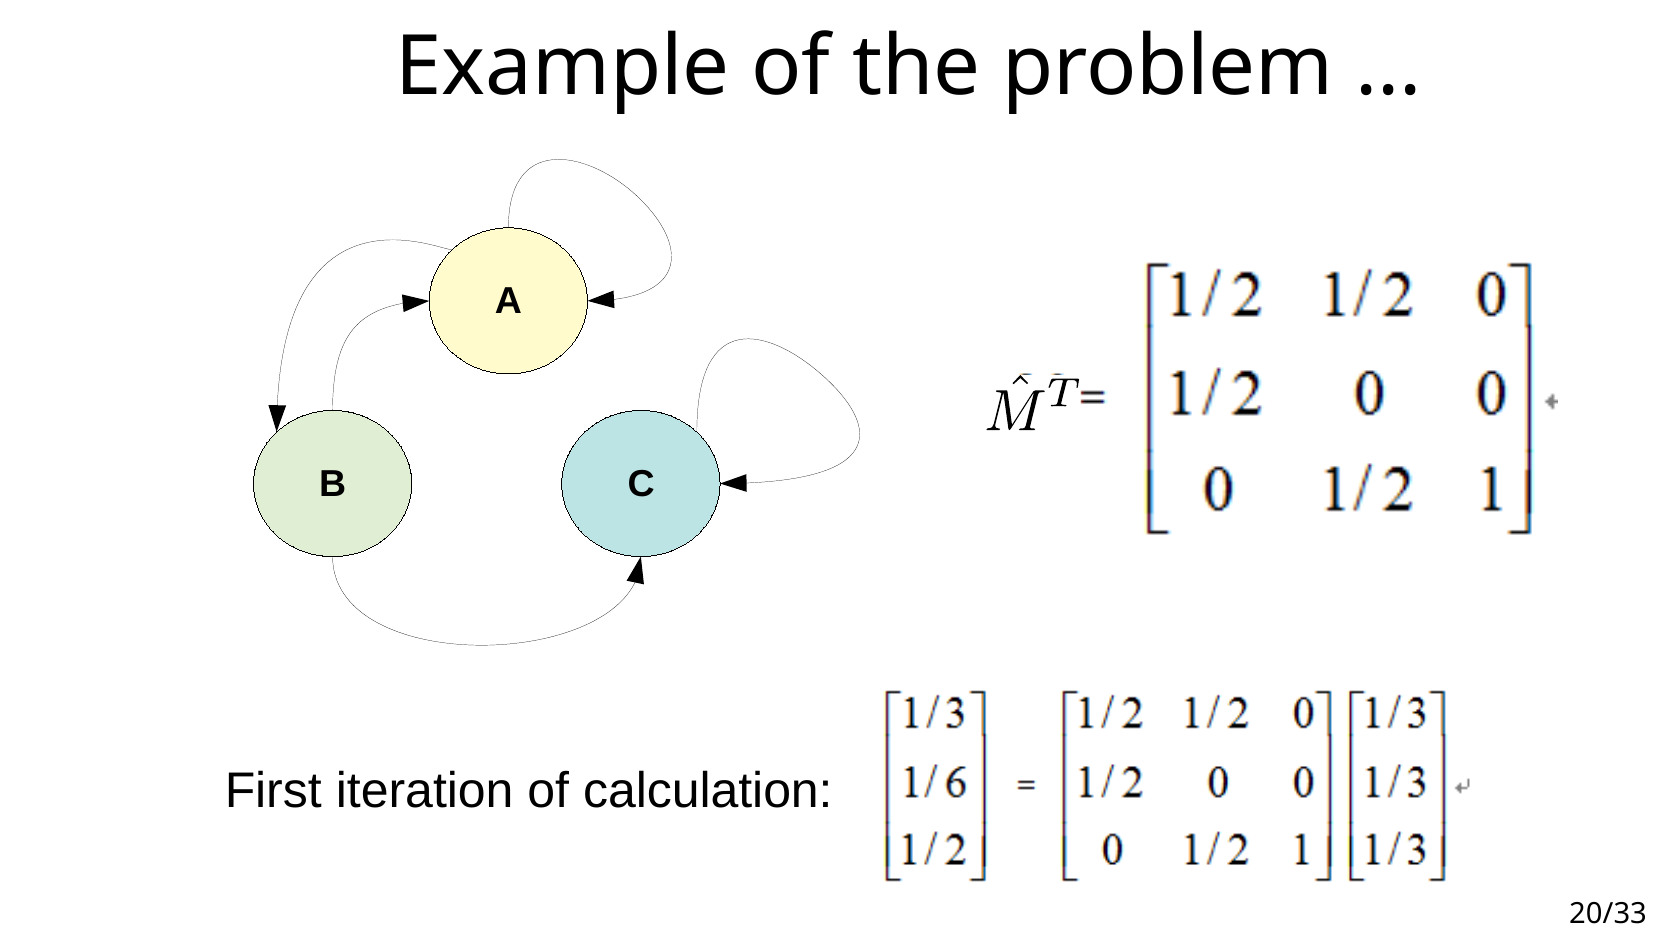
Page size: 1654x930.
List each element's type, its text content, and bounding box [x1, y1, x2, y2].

text_box B [253, 410, 412, 557]
text_box [984, 375, 1081, 431]
text_box A [429, 227, 588, 374]
text_box C [561, 410, 721, 557]
picture [1009, 250, 1558, 556]
title Example of the problem ... [345, 1, 1441, 120]
picture [856, 659, 1474, 916]
text_box First iteration of calculation: [210, 749, 856, 826]
